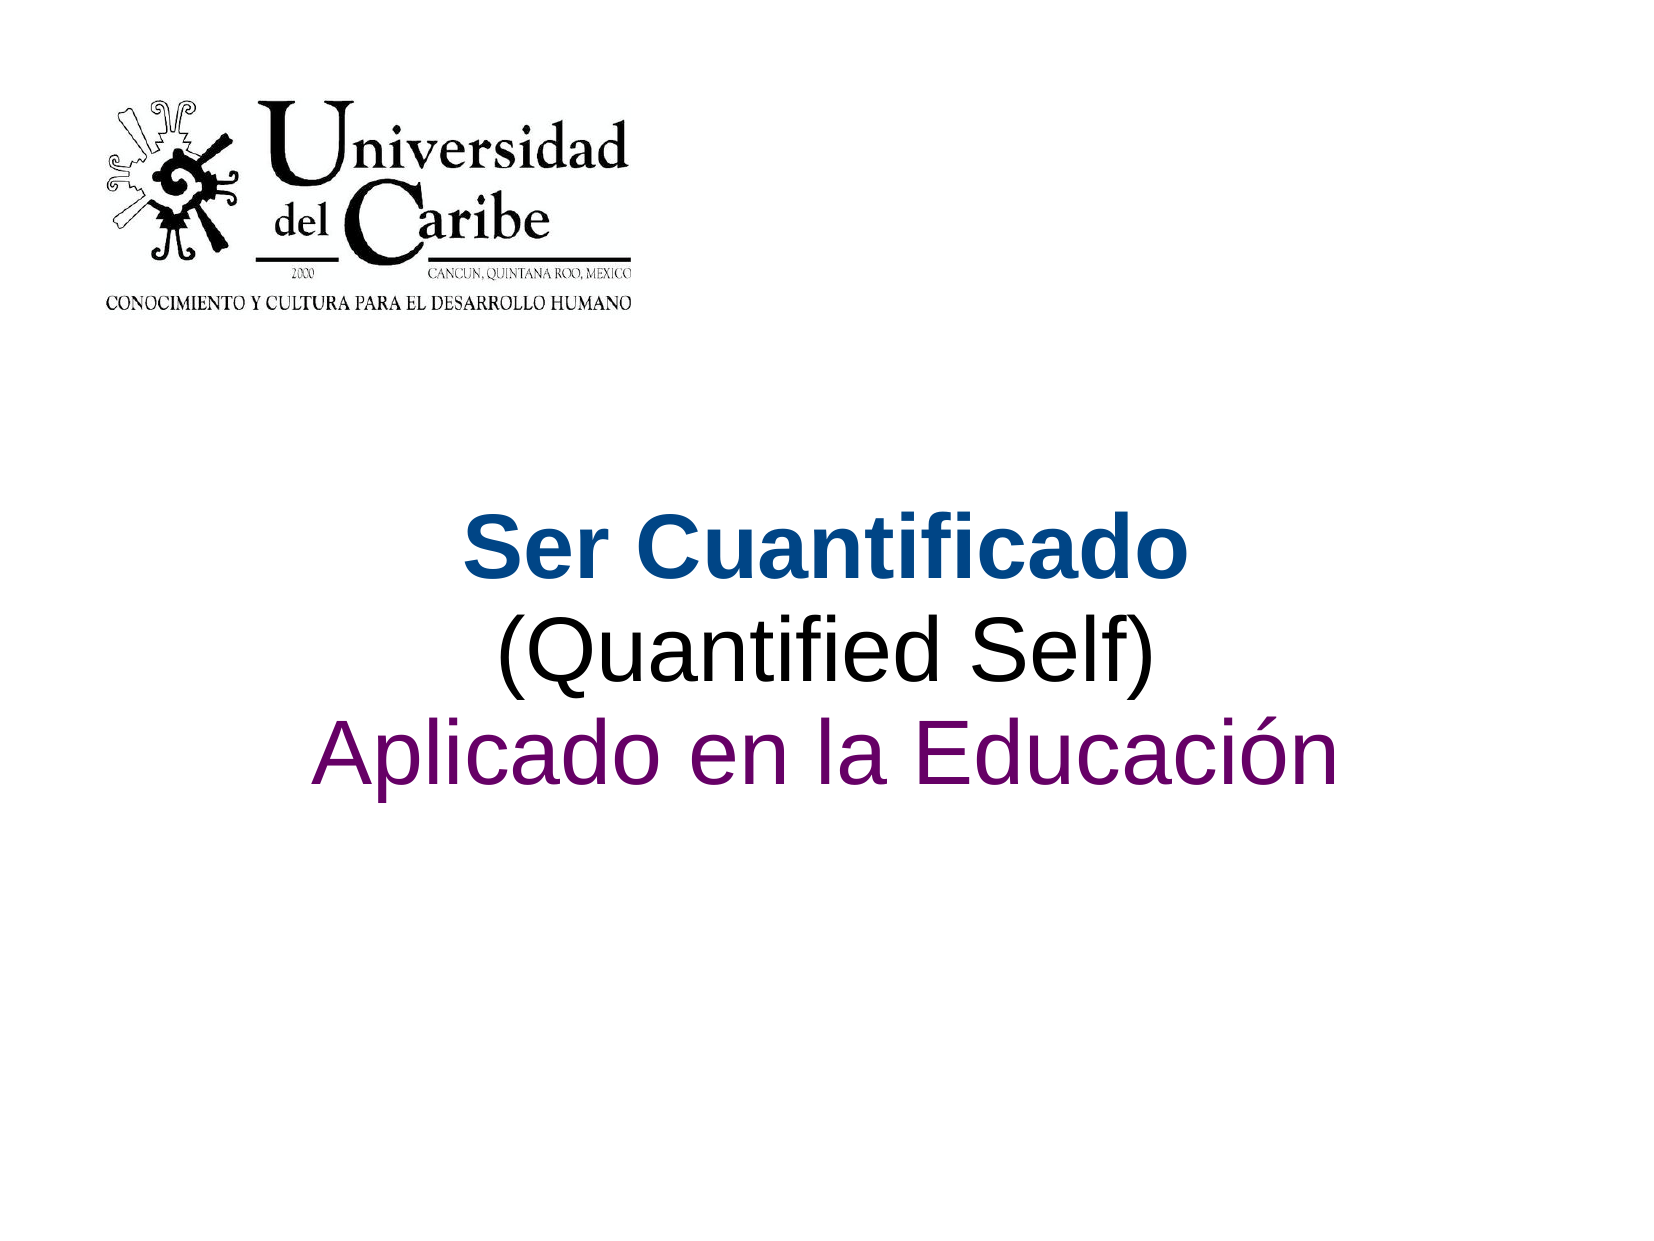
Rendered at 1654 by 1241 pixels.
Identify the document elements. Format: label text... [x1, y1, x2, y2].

subtitle Ser Cuantificado (Quantified Self) Aplicado en la Educación [82, 290, 1571, 1010]
picture [105, 98, 631, 316]
